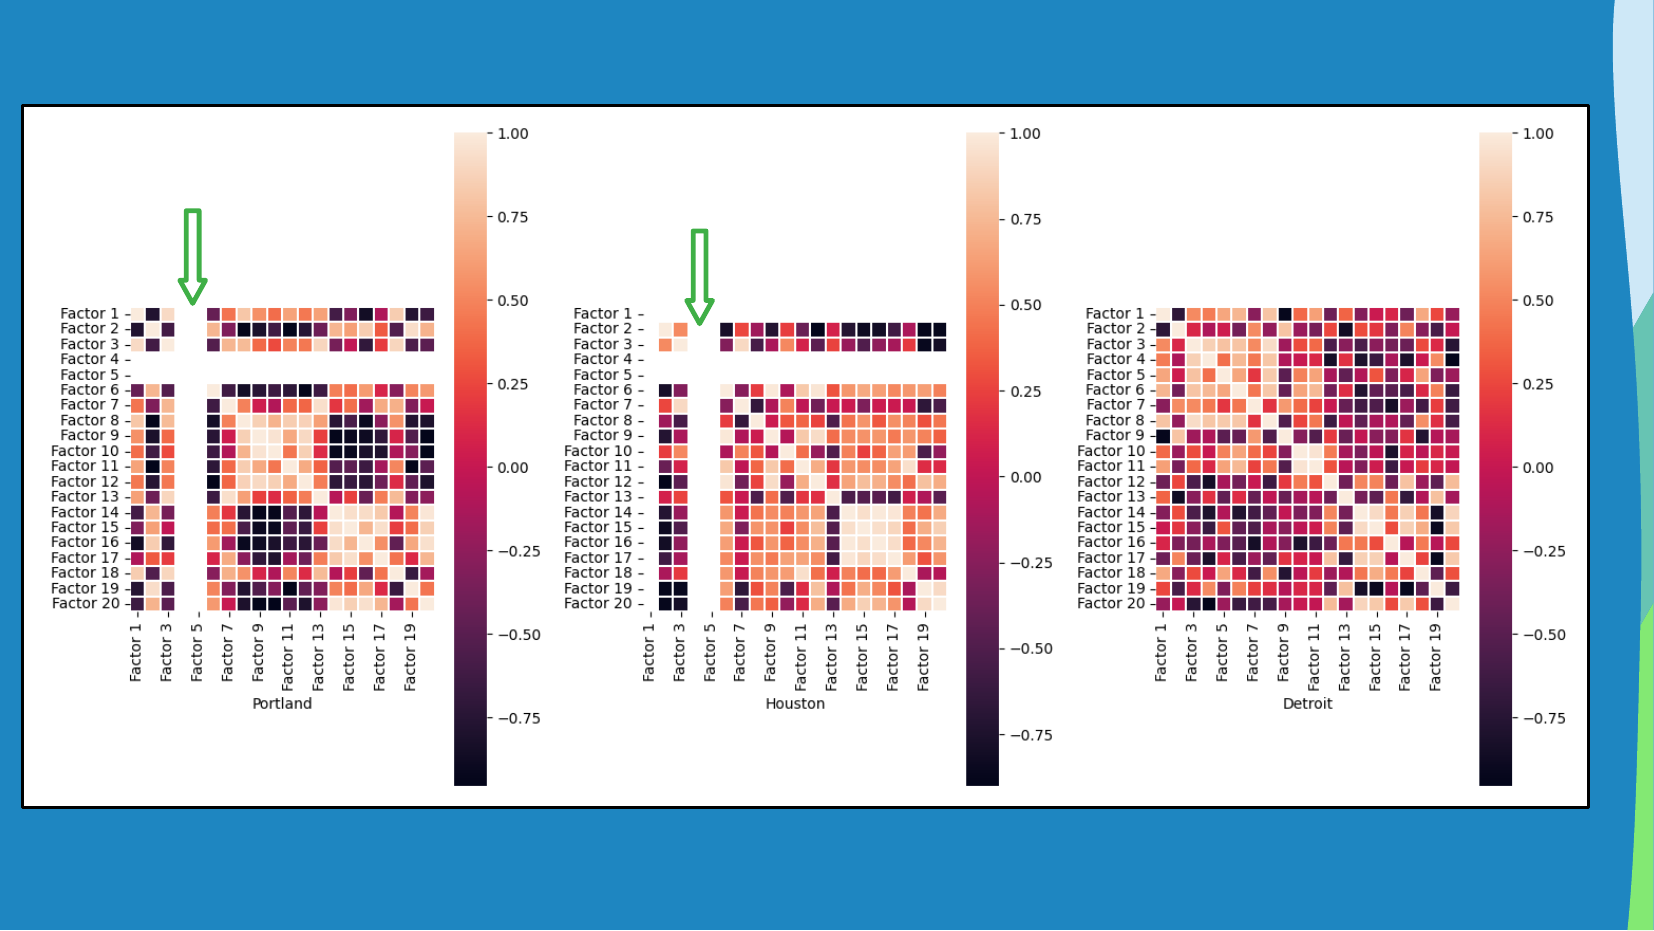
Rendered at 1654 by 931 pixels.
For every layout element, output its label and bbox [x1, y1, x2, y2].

text_box [686, 230, 713, 324]
picture [23, 107, 1587, 807]
text_box [179, 210, 206, 304]
